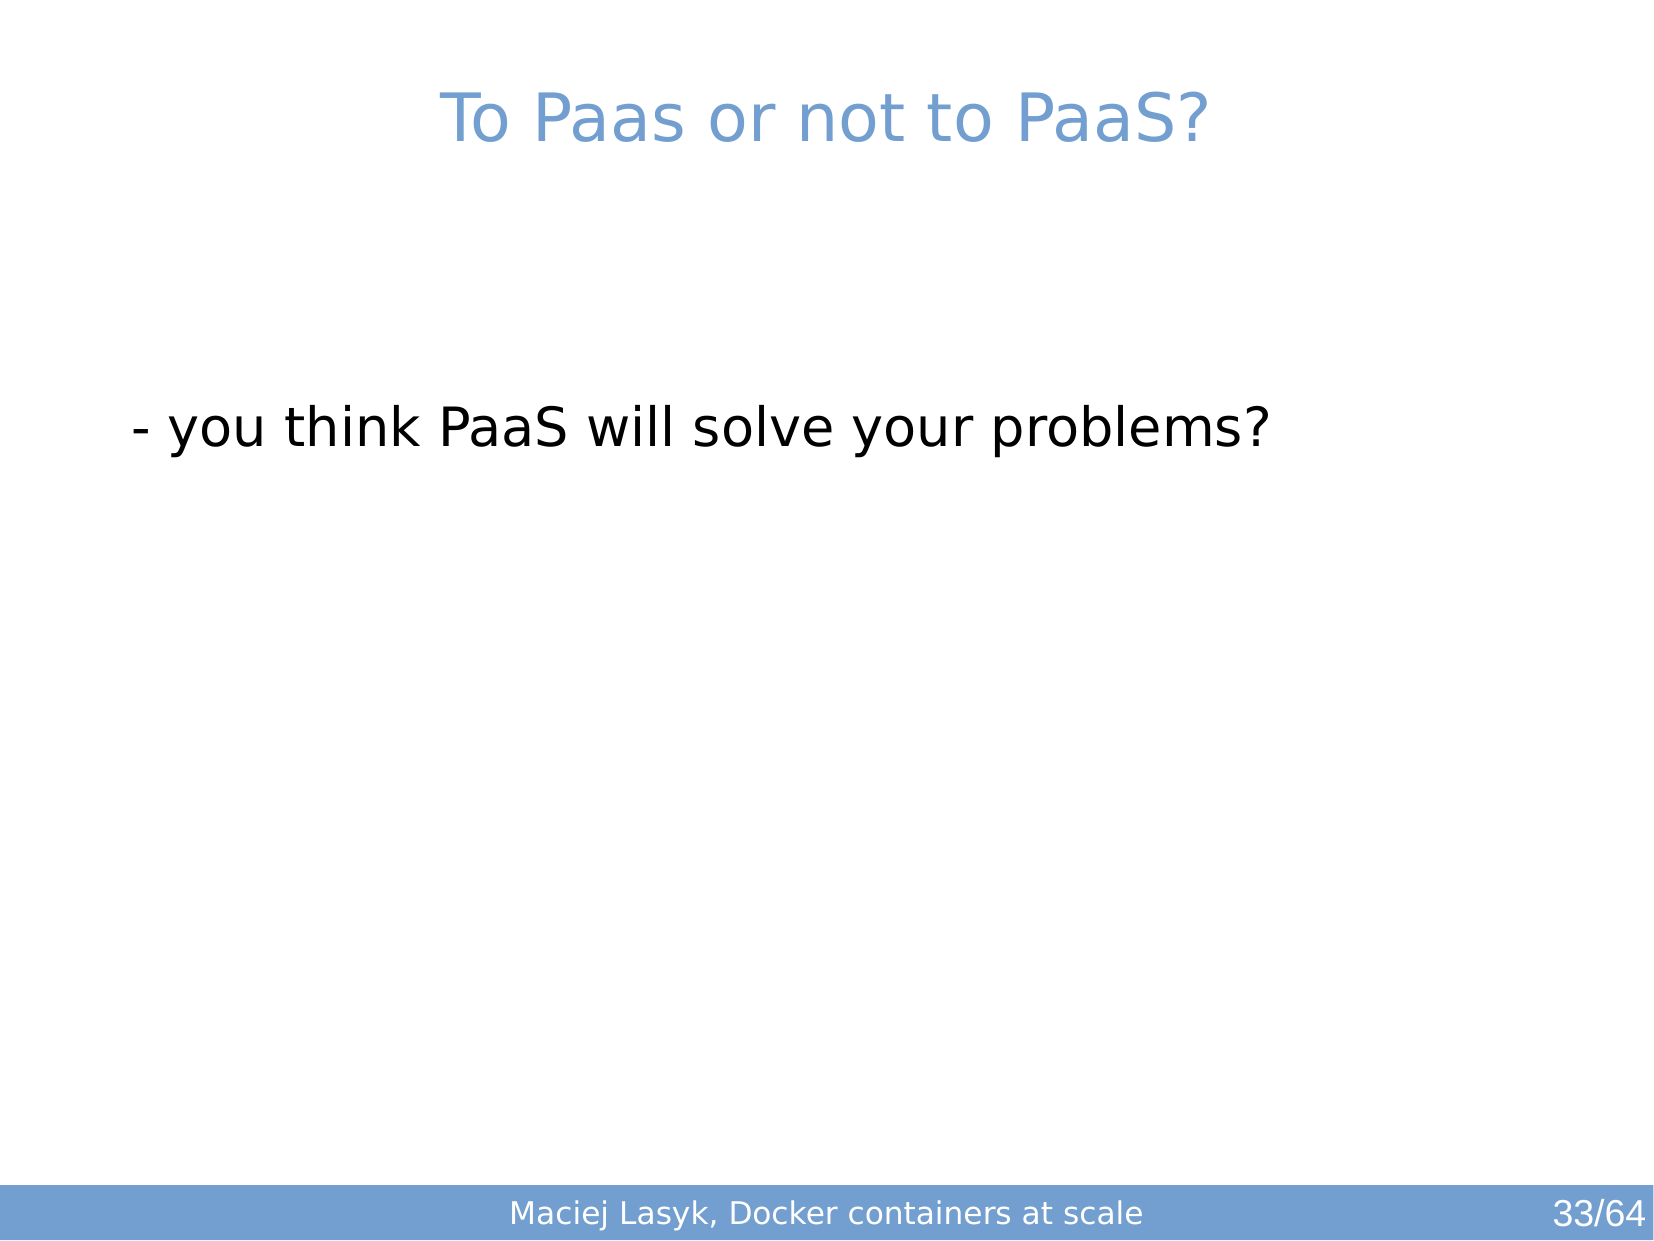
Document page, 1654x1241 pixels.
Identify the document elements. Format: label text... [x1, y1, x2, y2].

text_box - you think PaaS will solve your problems? [116, 388, 1289, 693]
text_box [0, 1185, 1527, 1241]
text_box To Paas or not to PaaS? [426, 72, 1228, 166]
text_box 33/64 [1527, 1185, 1654, 1241]
text_box Maciej Lasyk, Docker containers at scale [494, 1188, 1160, 1240]
